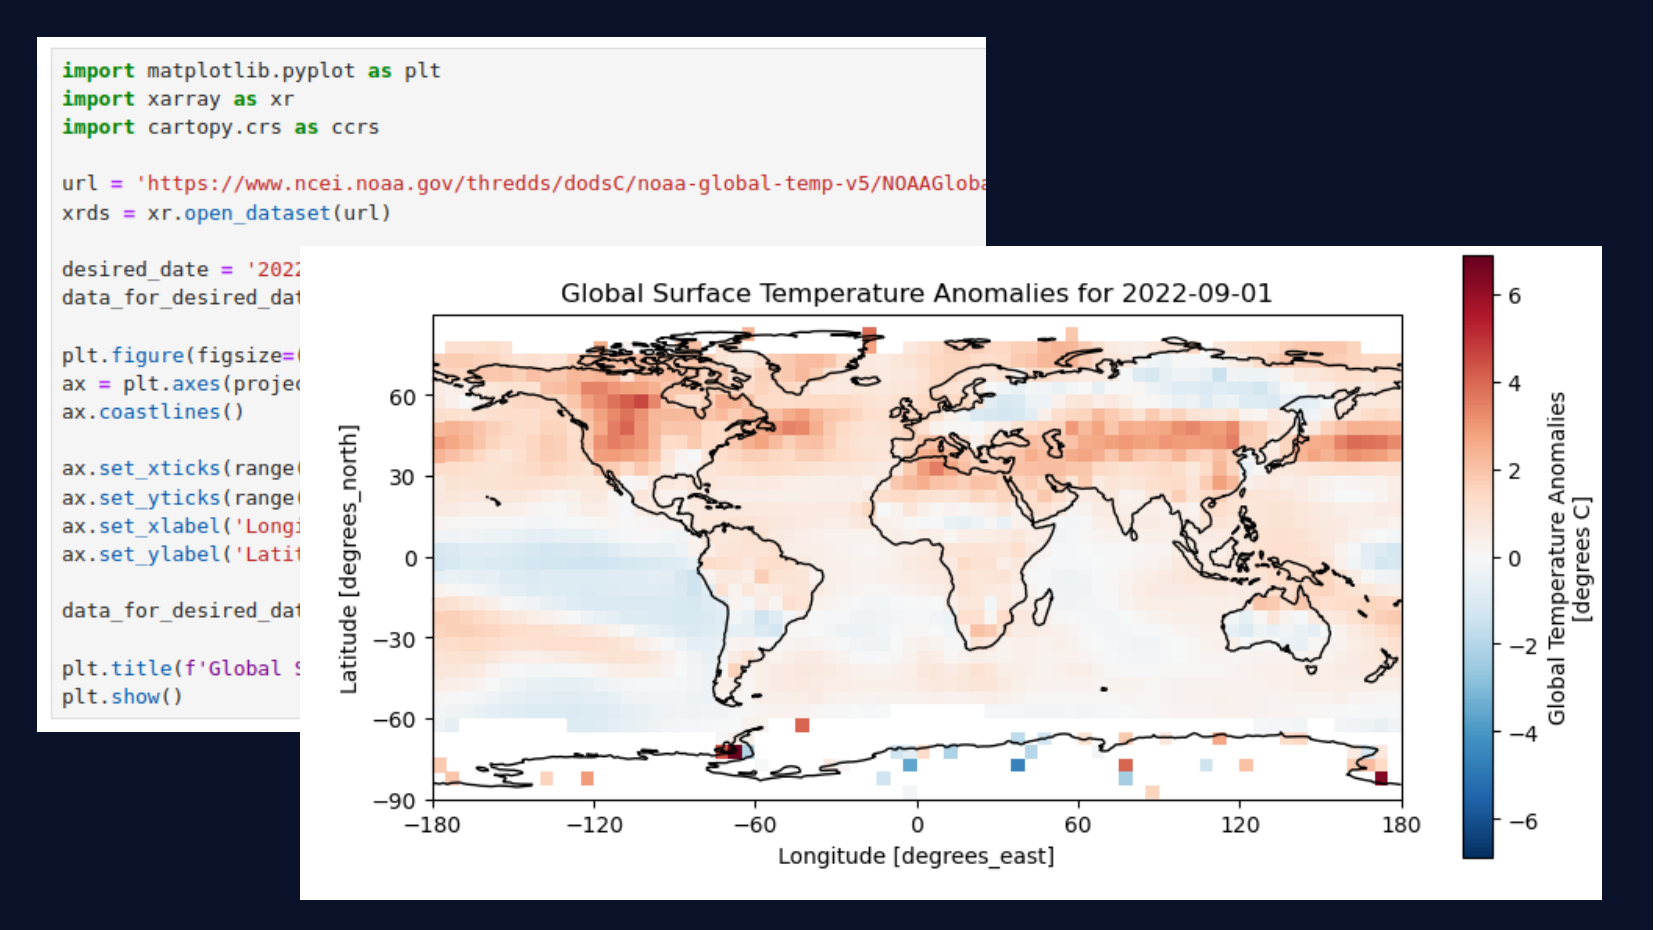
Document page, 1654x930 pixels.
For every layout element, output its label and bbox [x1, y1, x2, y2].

picture [37, 37, 1602, 901]
